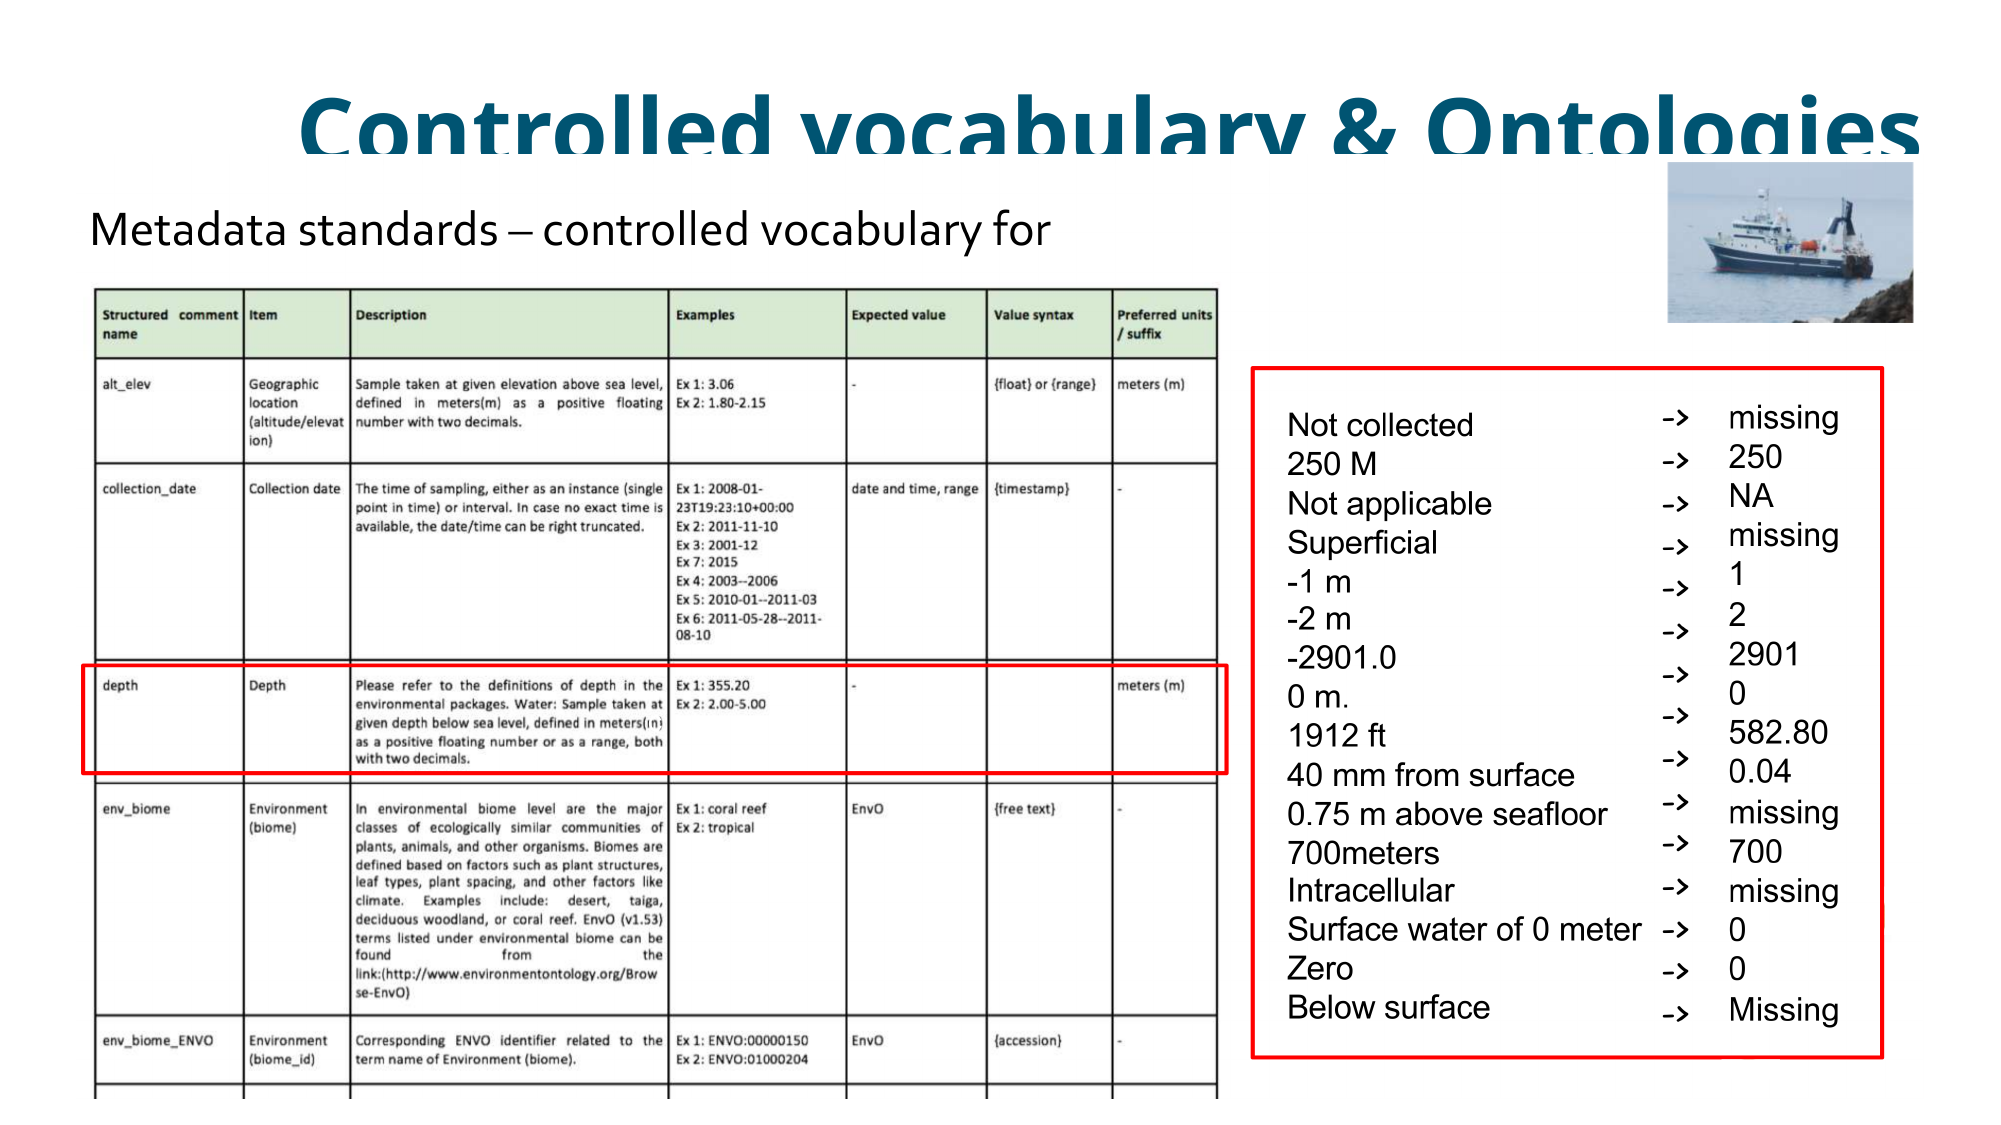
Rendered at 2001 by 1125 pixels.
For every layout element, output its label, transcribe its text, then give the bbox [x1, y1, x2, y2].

text_box Controlled vocabulary & Ontologies [282, 59, 1718, 154]
picture [76, 153, 1924, 1099]
